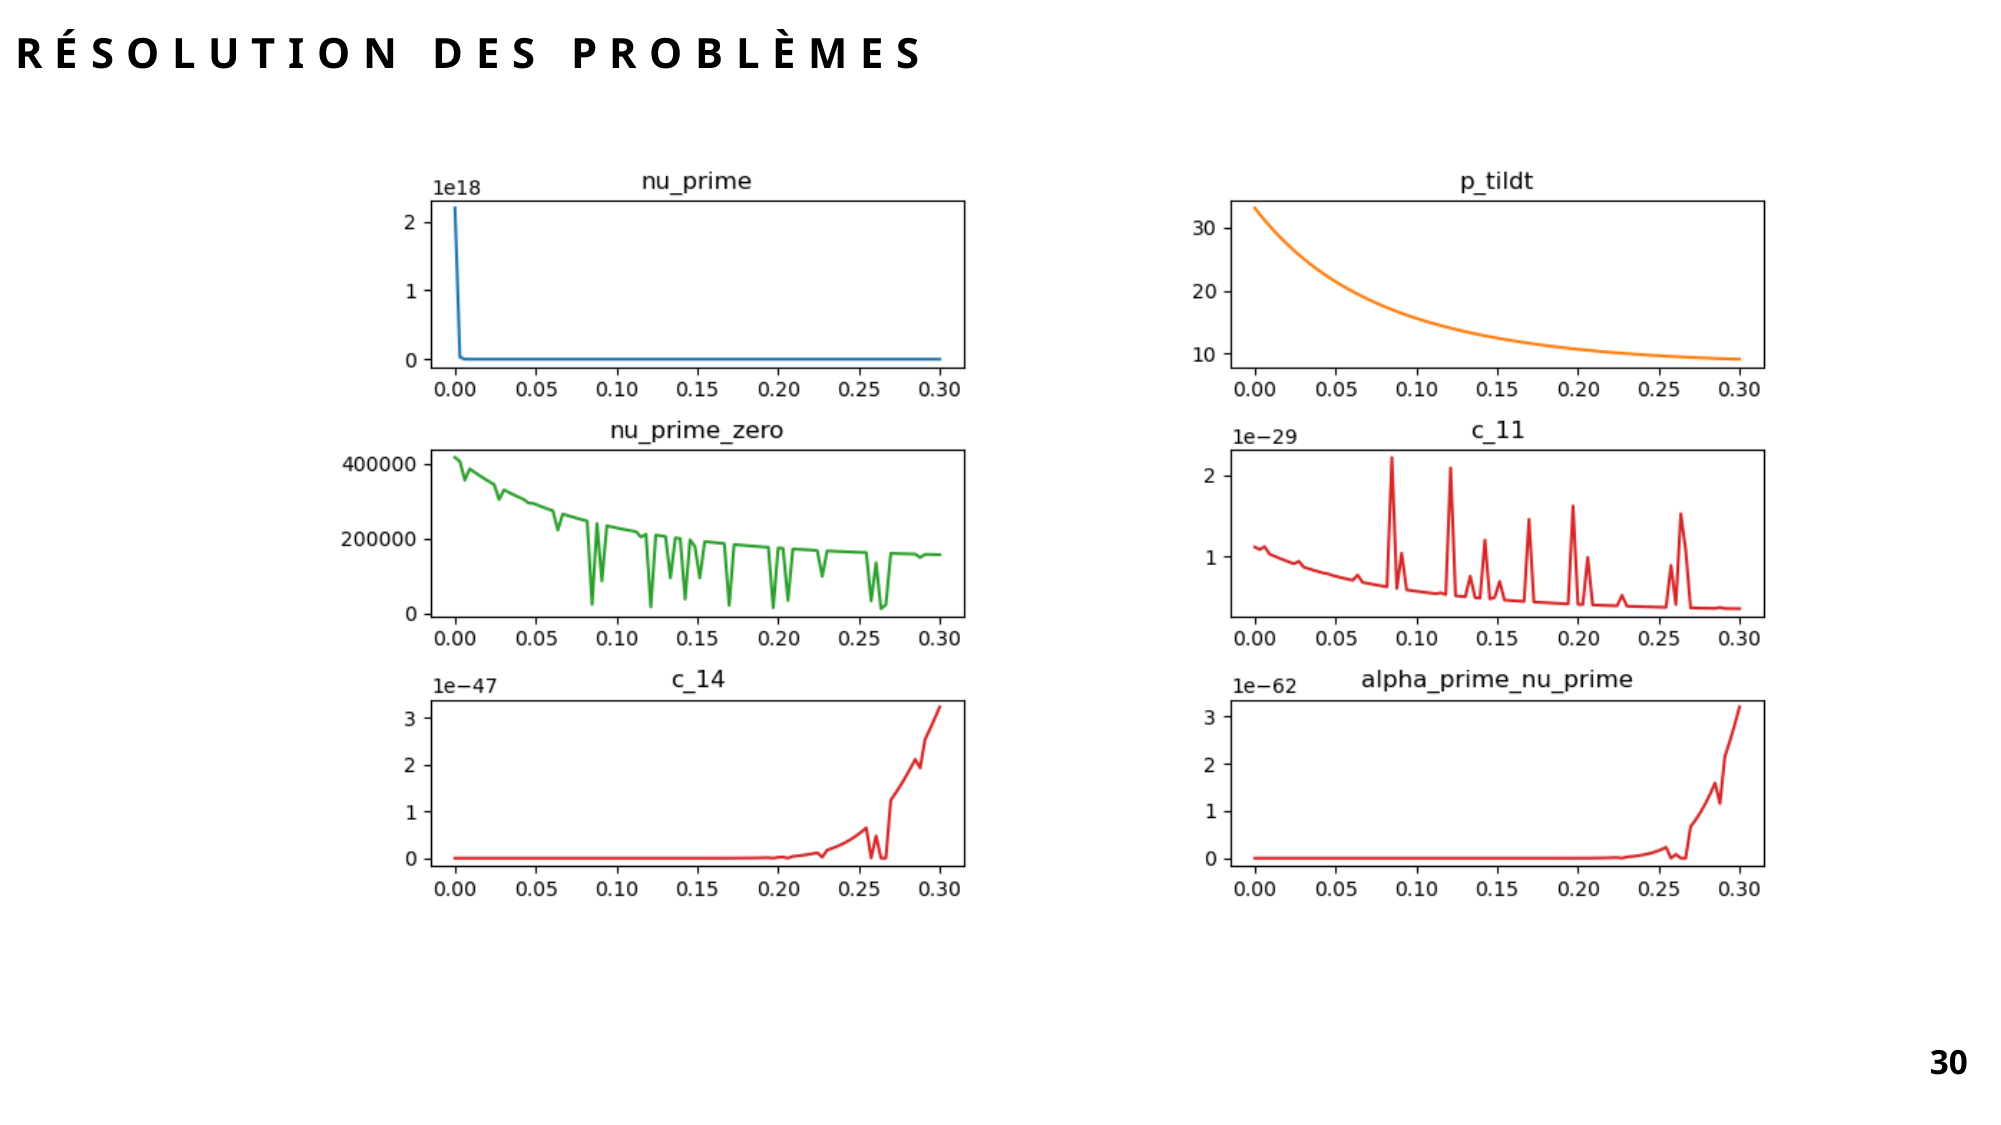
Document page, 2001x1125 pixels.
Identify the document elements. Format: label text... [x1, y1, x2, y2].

title RÉSOLUTION DES PROBLÈMES [0, 27, 1516, 168]
picture [216, 97, 1936, 962]
text_box <numéro> [1897, 1028, 2000, 1099]
